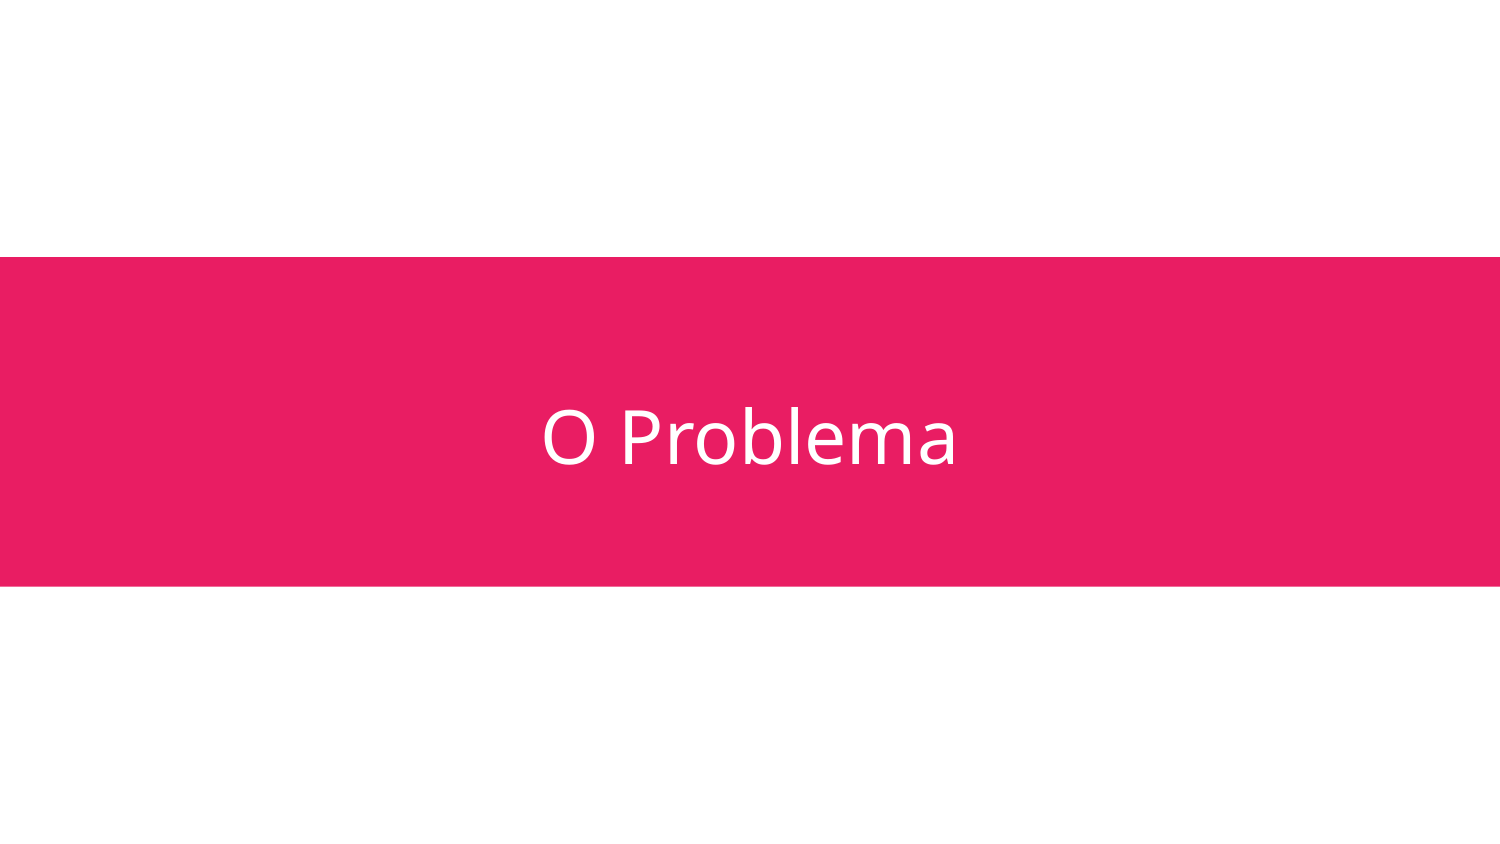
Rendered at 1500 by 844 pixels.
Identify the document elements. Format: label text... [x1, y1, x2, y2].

title O Problema [70, 309, 1430, 559]
